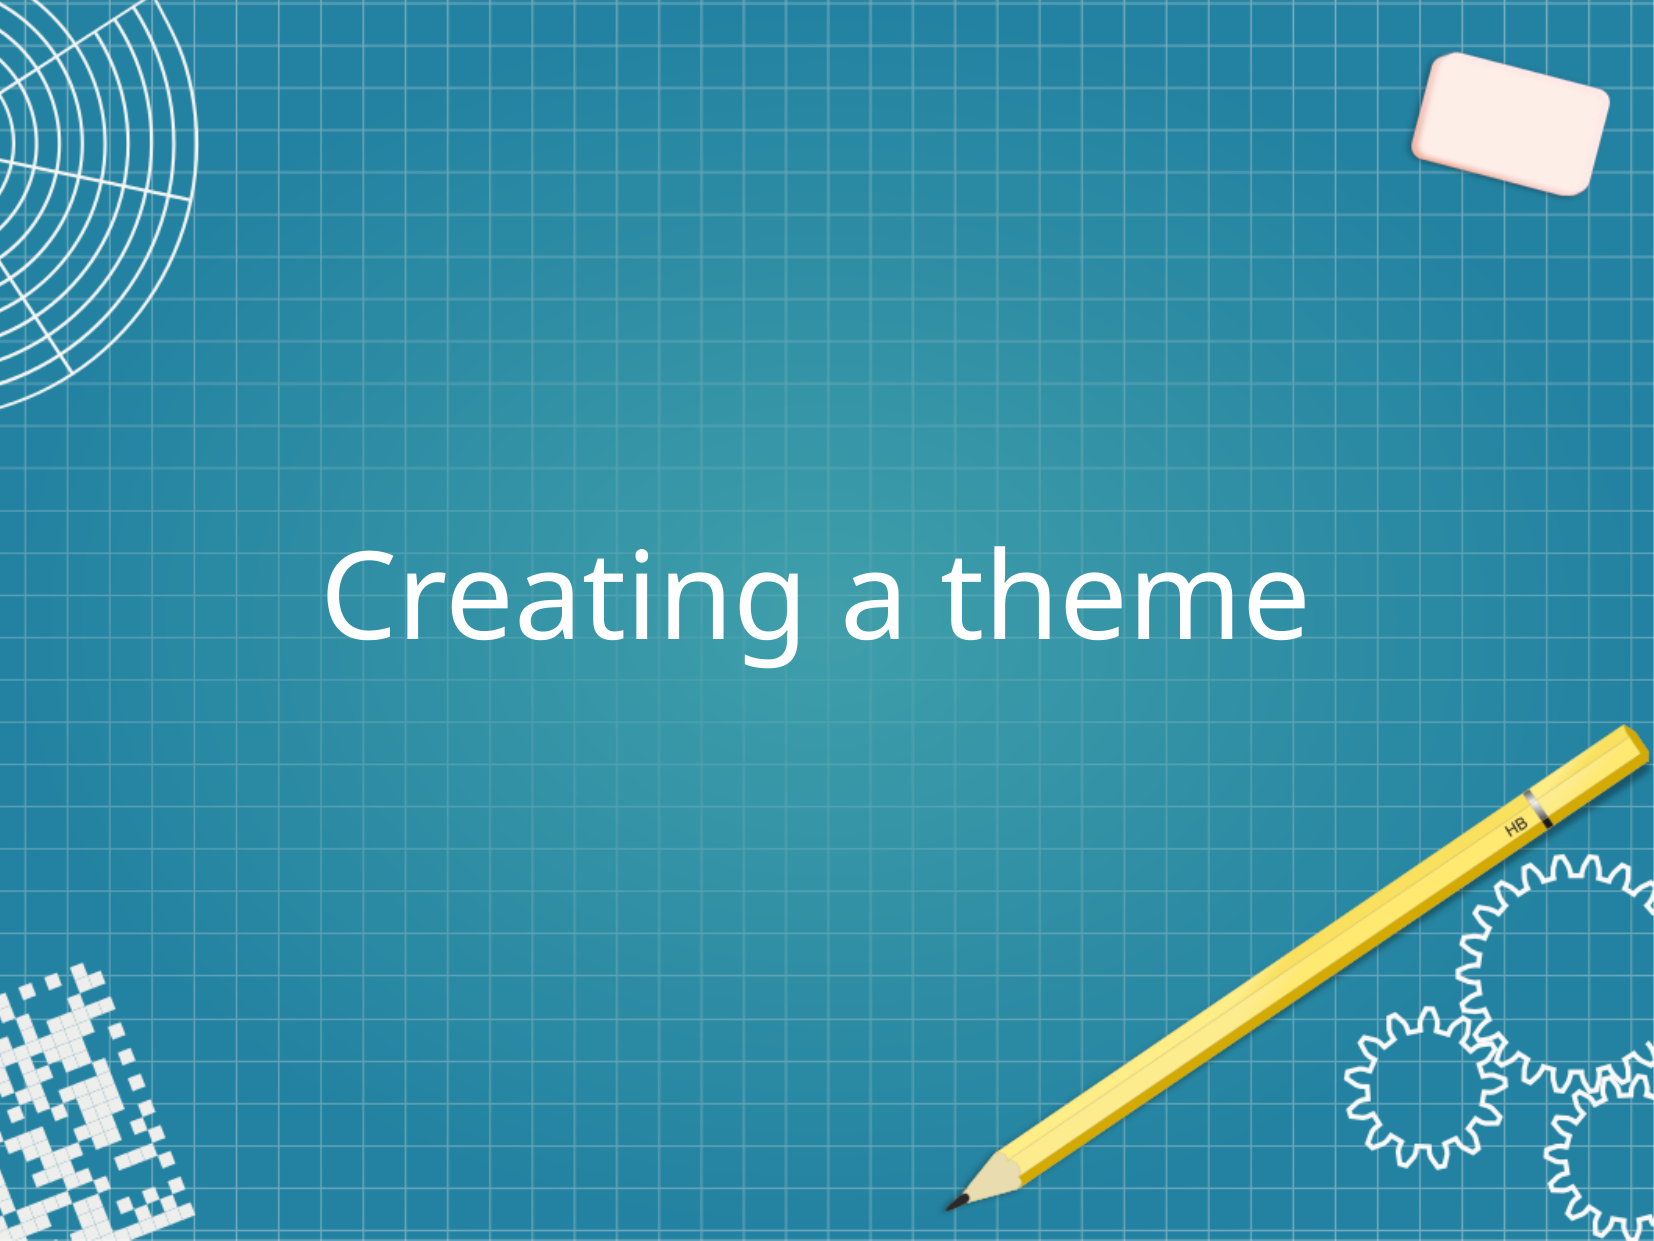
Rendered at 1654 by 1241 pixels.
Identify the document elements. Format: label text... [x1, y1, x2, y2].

title Creating a theme [71, 450, 1561, 734]
picture [0, 0, 1654, 1241]
